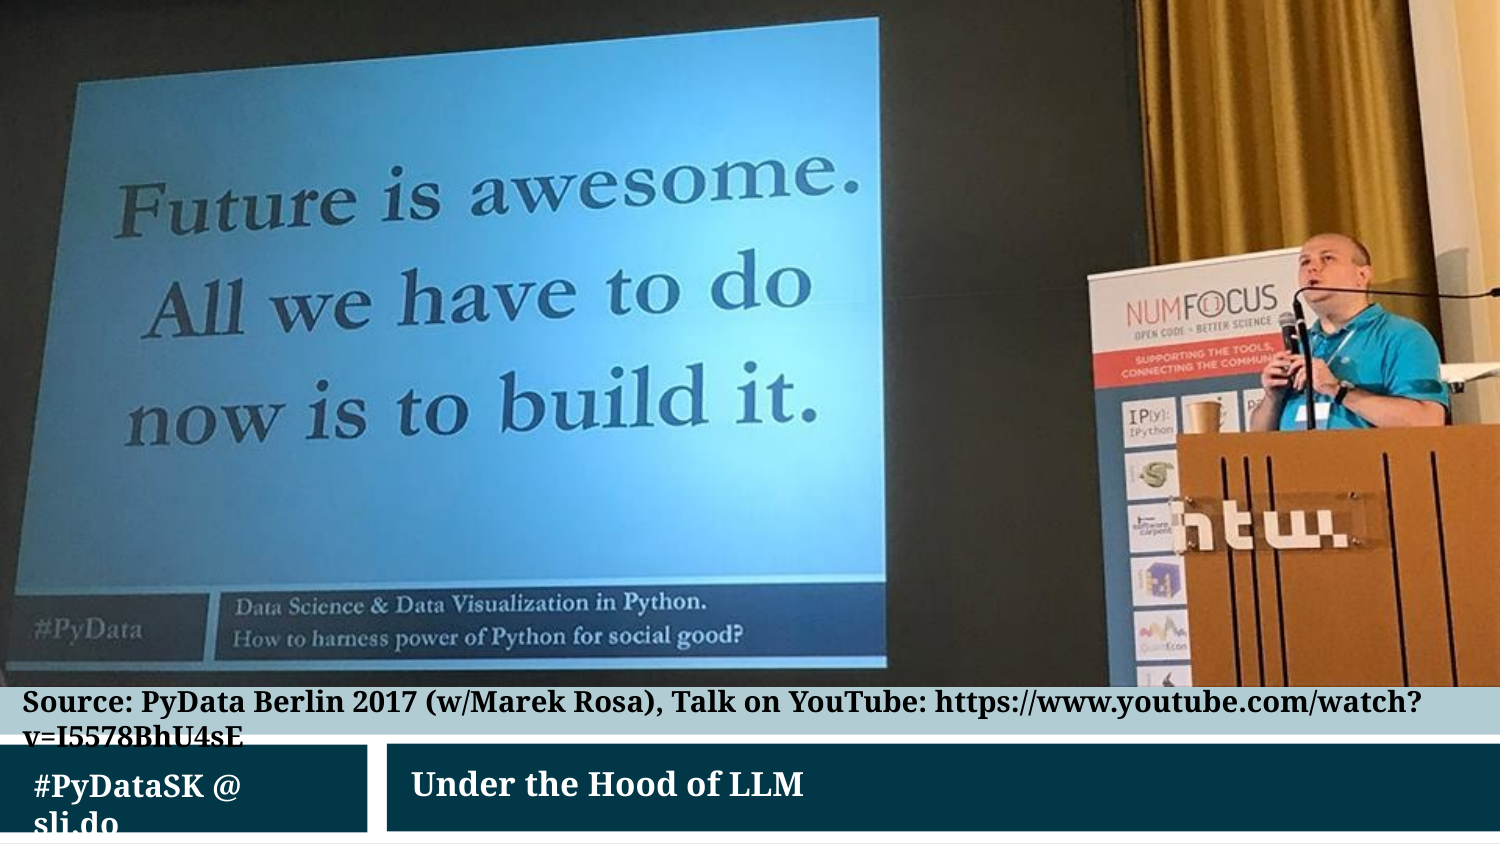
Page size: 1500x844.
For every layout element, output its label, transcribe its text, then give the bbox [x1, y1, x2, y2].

picture [0, 0, 1500, 687]
text_box Under the Hood of LLM [400, 740, 1500, 826]
text_box #PyDataSK @ sli.do [22, 760, 342, 815]
text_box Source: PyData Berlin 2017 (w/Marek Rosa), Talk on YouTube: https://www.youtube.com/watch?v=I5578BhU4sE [11, 677, 1481, 732]
